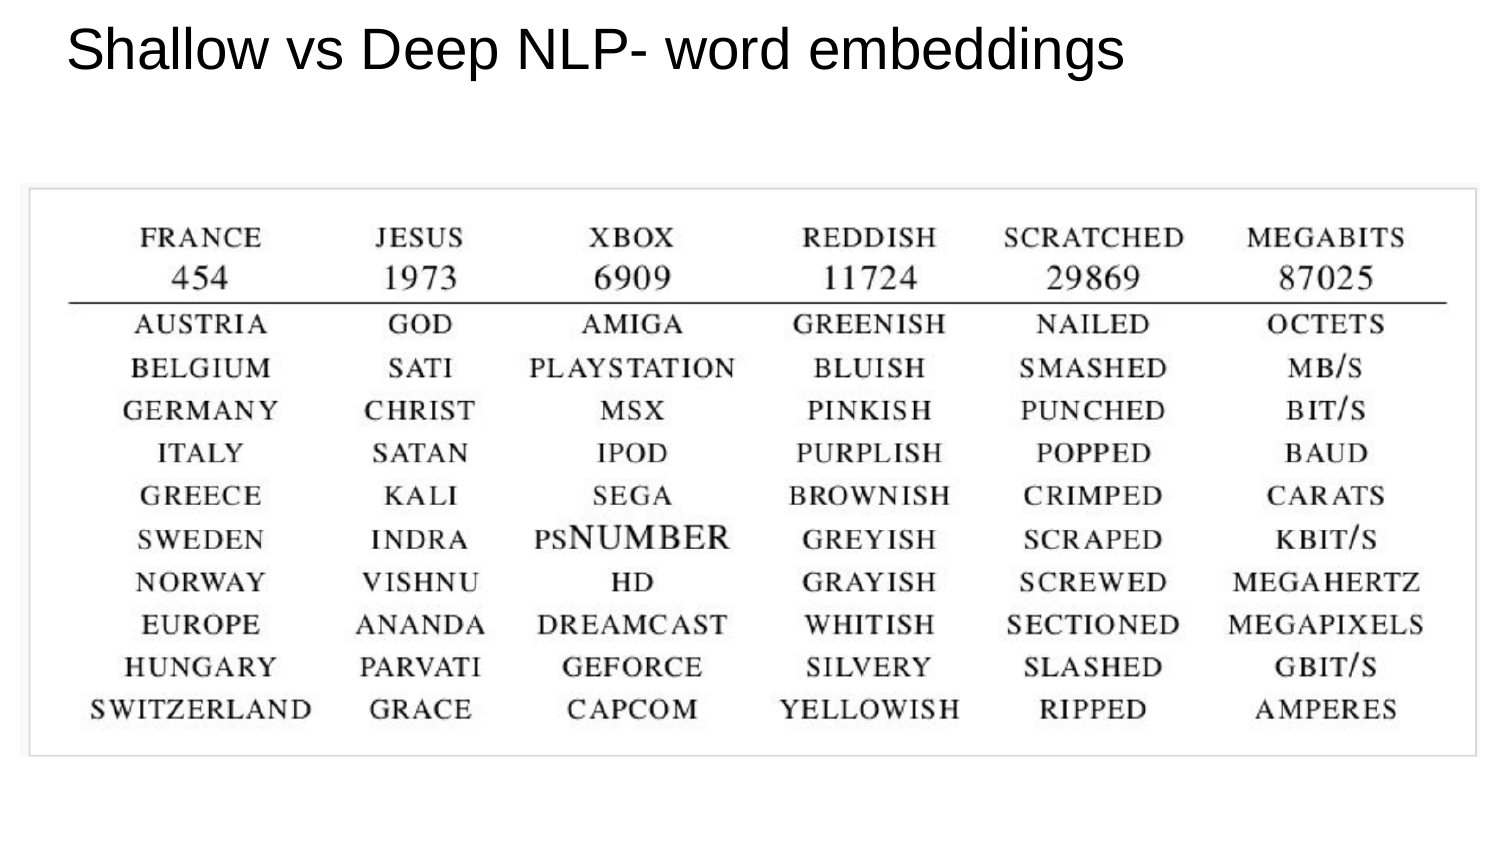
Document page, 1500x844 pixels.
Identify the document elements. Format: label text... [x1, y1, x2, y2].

picture [20, 183, 1480, 757]
title Shallow vs Deep NLP- word embeddings [51, 0, 1449, 90]
